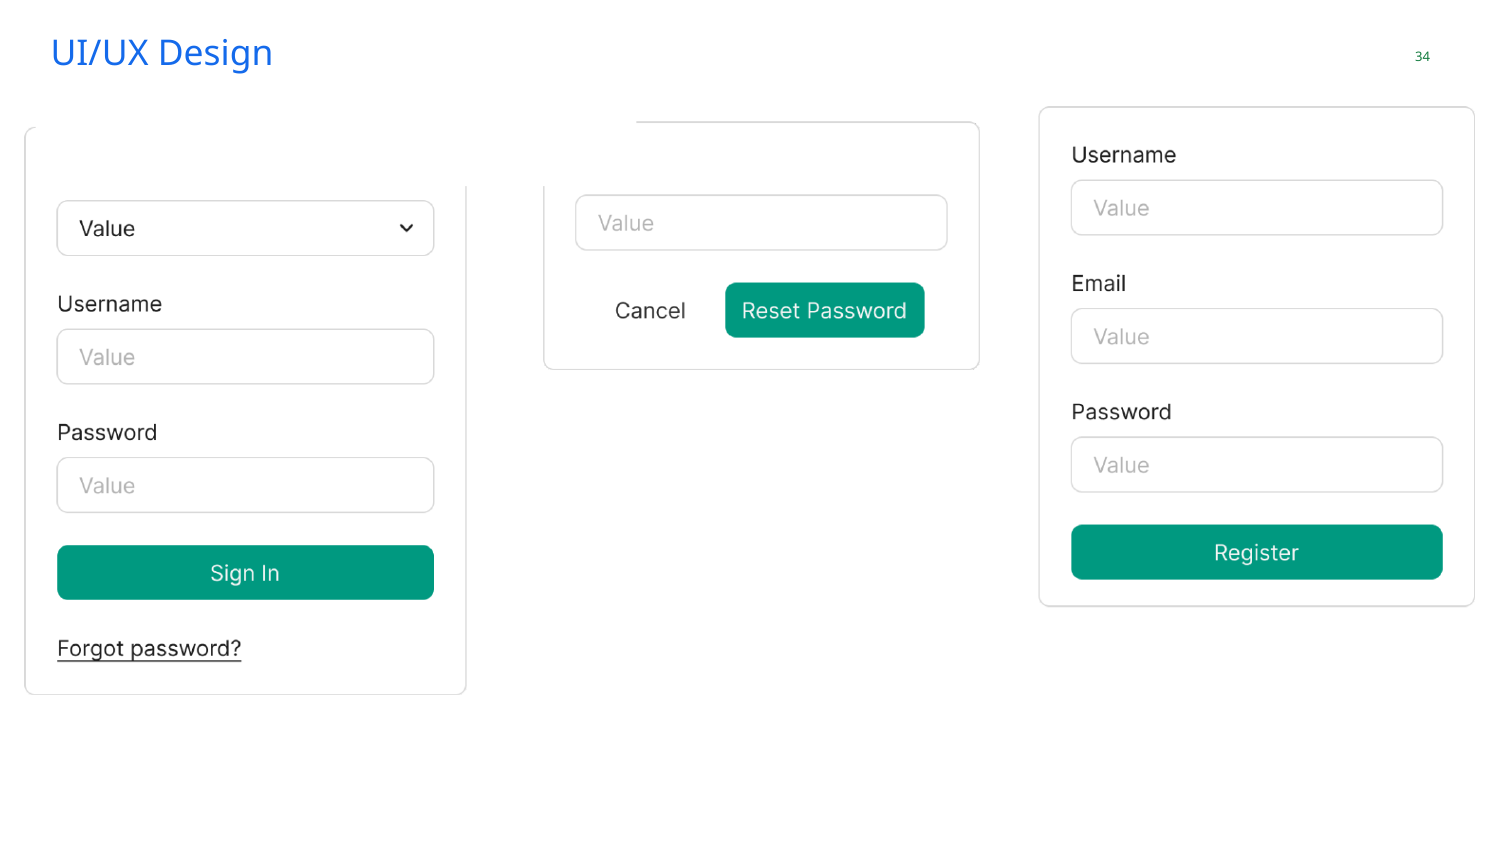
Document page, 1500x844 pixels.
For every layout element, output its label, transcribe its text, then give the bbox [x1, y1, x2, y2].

picture [24, 106, 1475, 695]
title UI/UX Design [35, 15, 637, 187]
slide_number <number> [1355, 33, 1446, 82]
